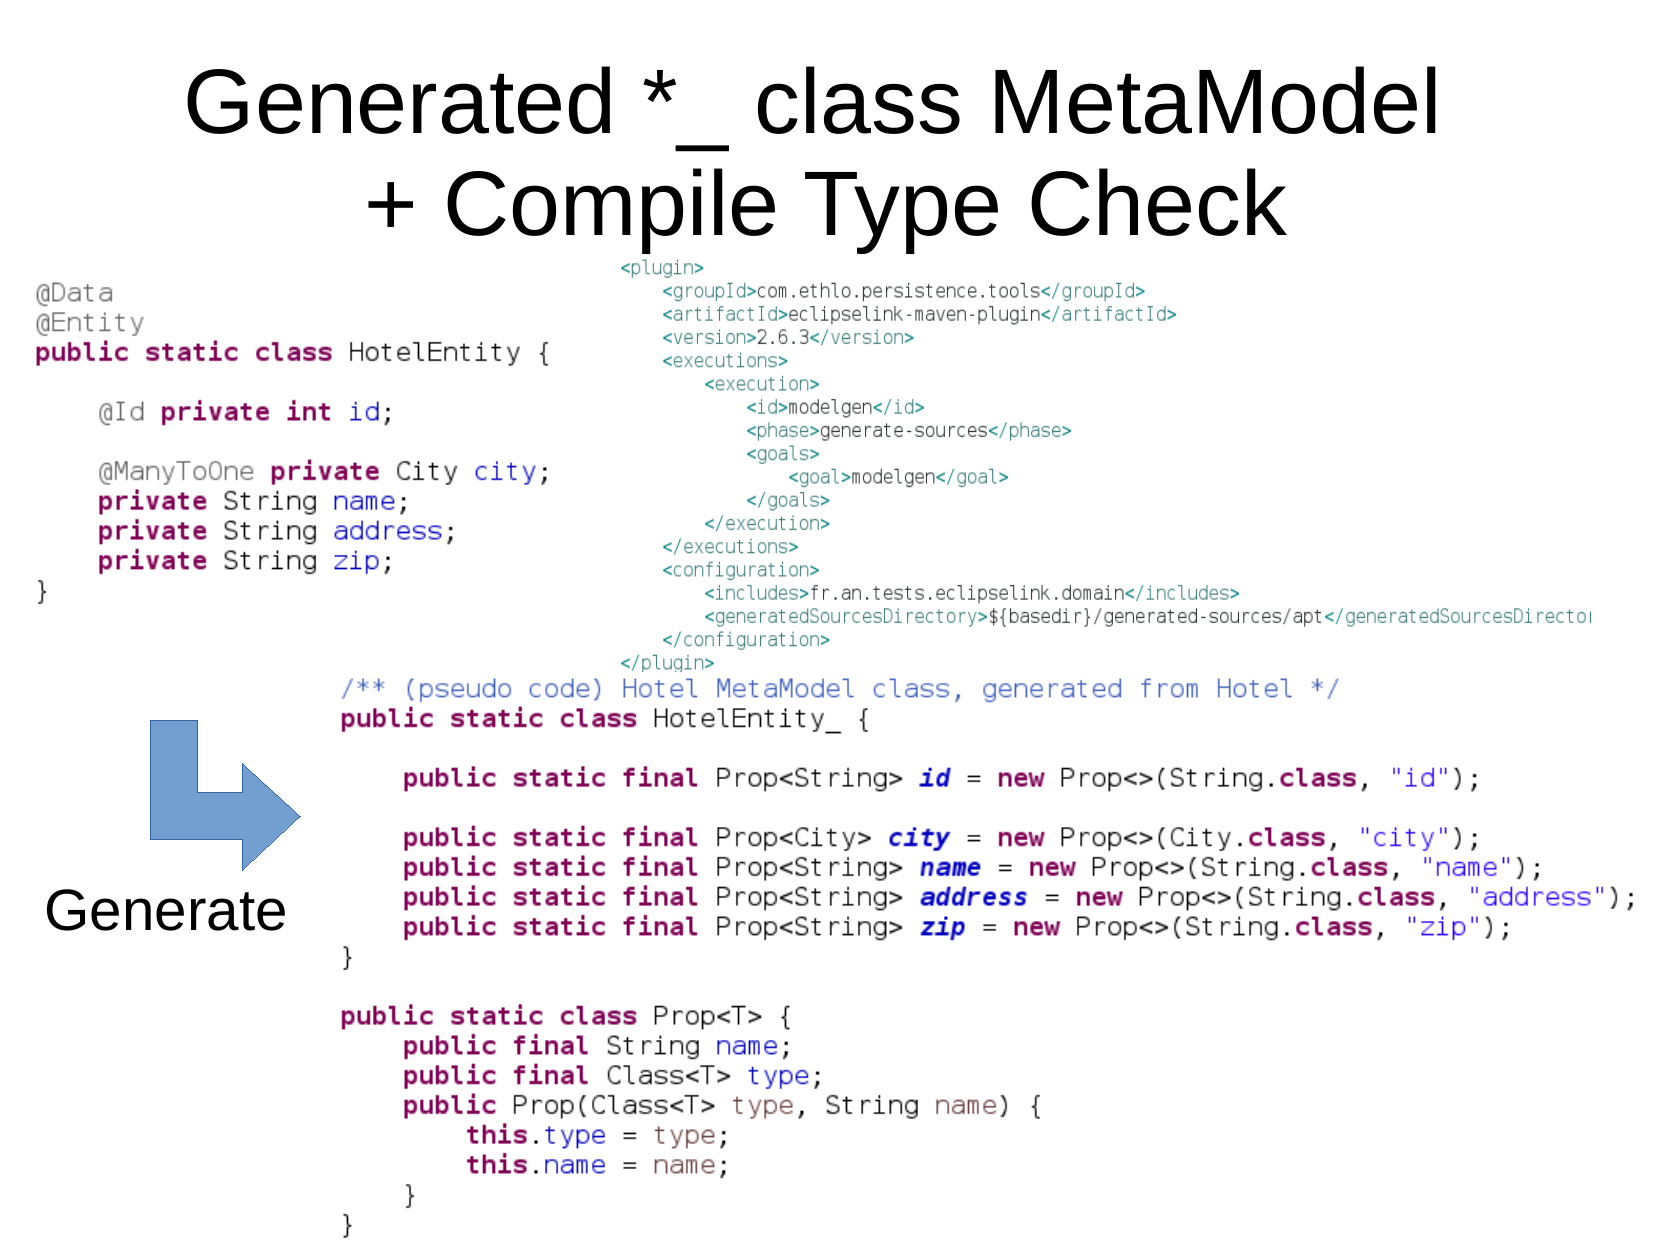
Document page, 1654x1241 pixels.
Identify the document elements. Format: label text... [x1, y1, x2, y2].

text_box [150, 720, 301, 870]
picture [336, 256, 1636, 1241]
picture [26, 275, 556, 616]
text_box Generate [30, 870, 304, 950]
title Generated *_ class MetaModel + Compile Type Check [82, 49, 1571, 257]
